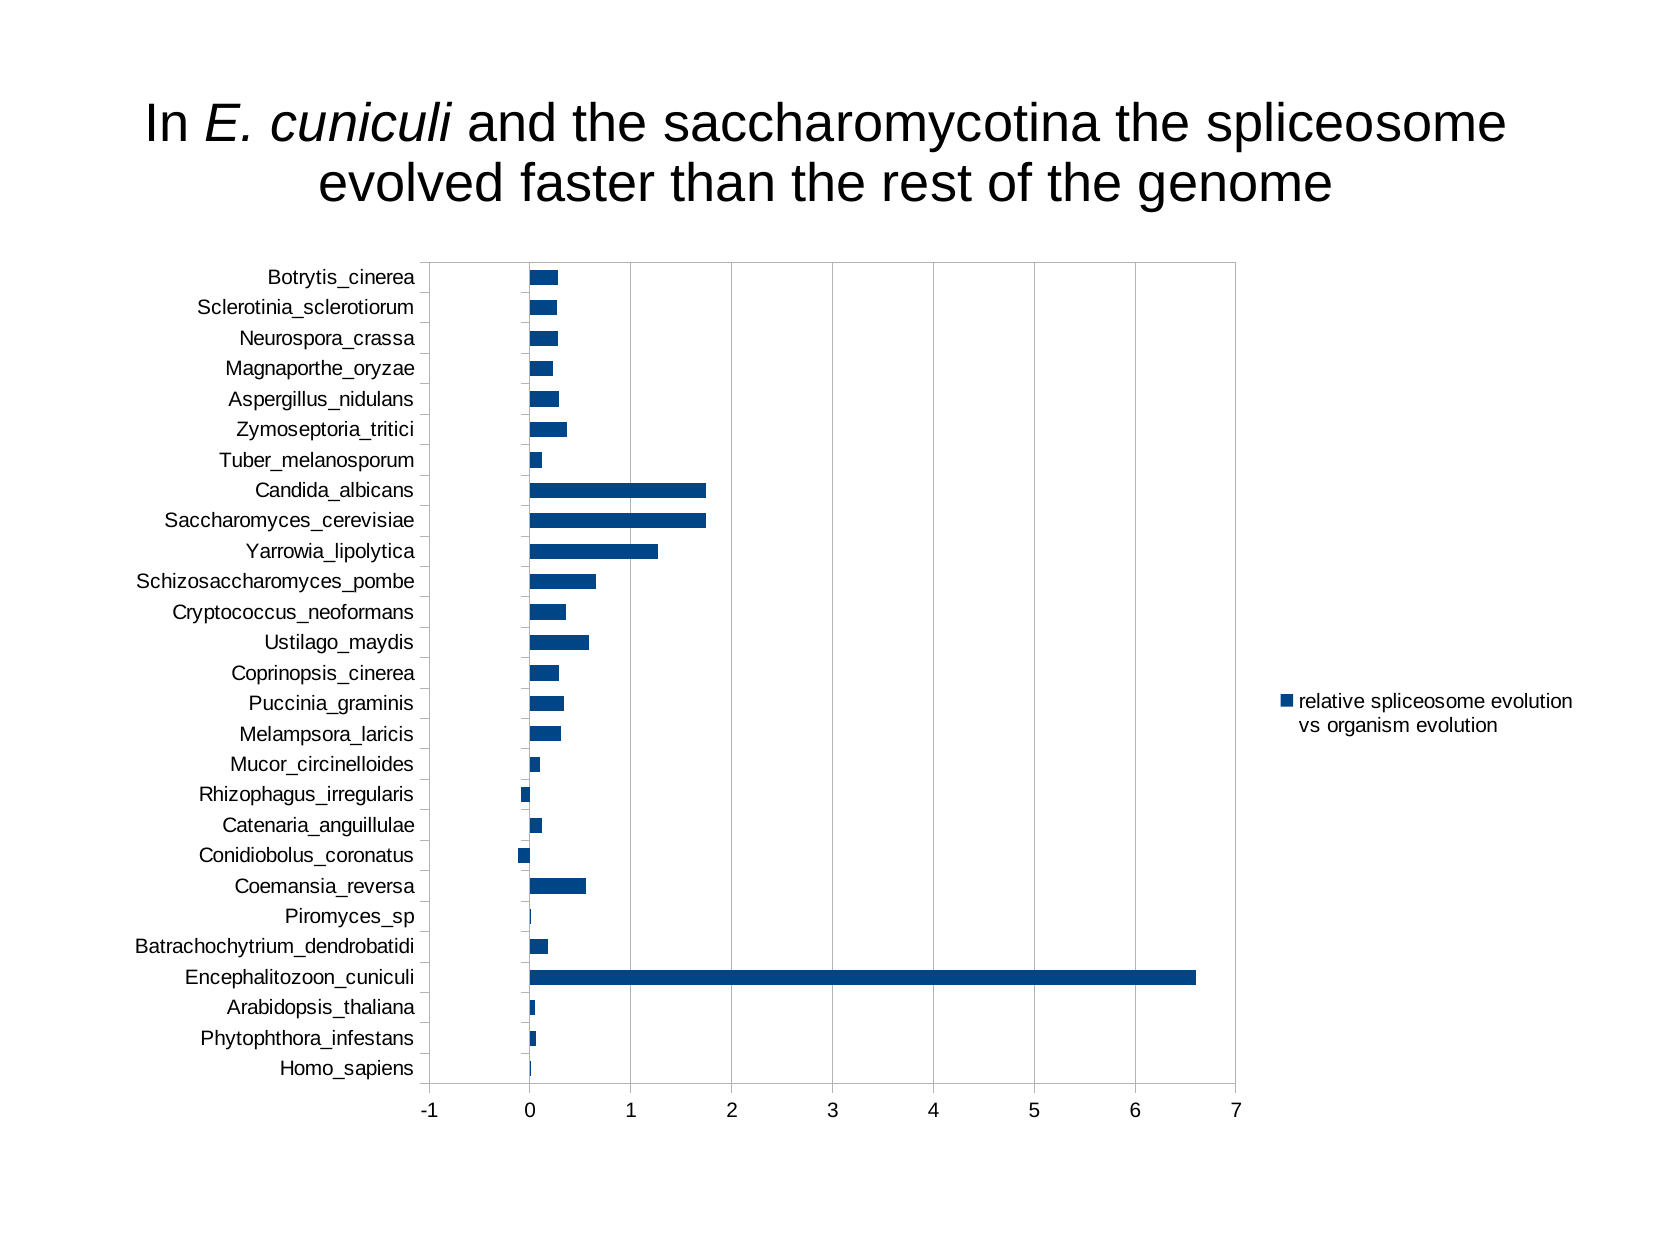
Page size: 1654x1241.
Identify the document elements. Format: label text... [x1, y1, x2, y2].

title In E. cuniculi and the saccharomycotina the spliceosome evolved faster than the rest of the genome [82, 49, 1571, 257]
chart [105, 244, 1590, 1141]
